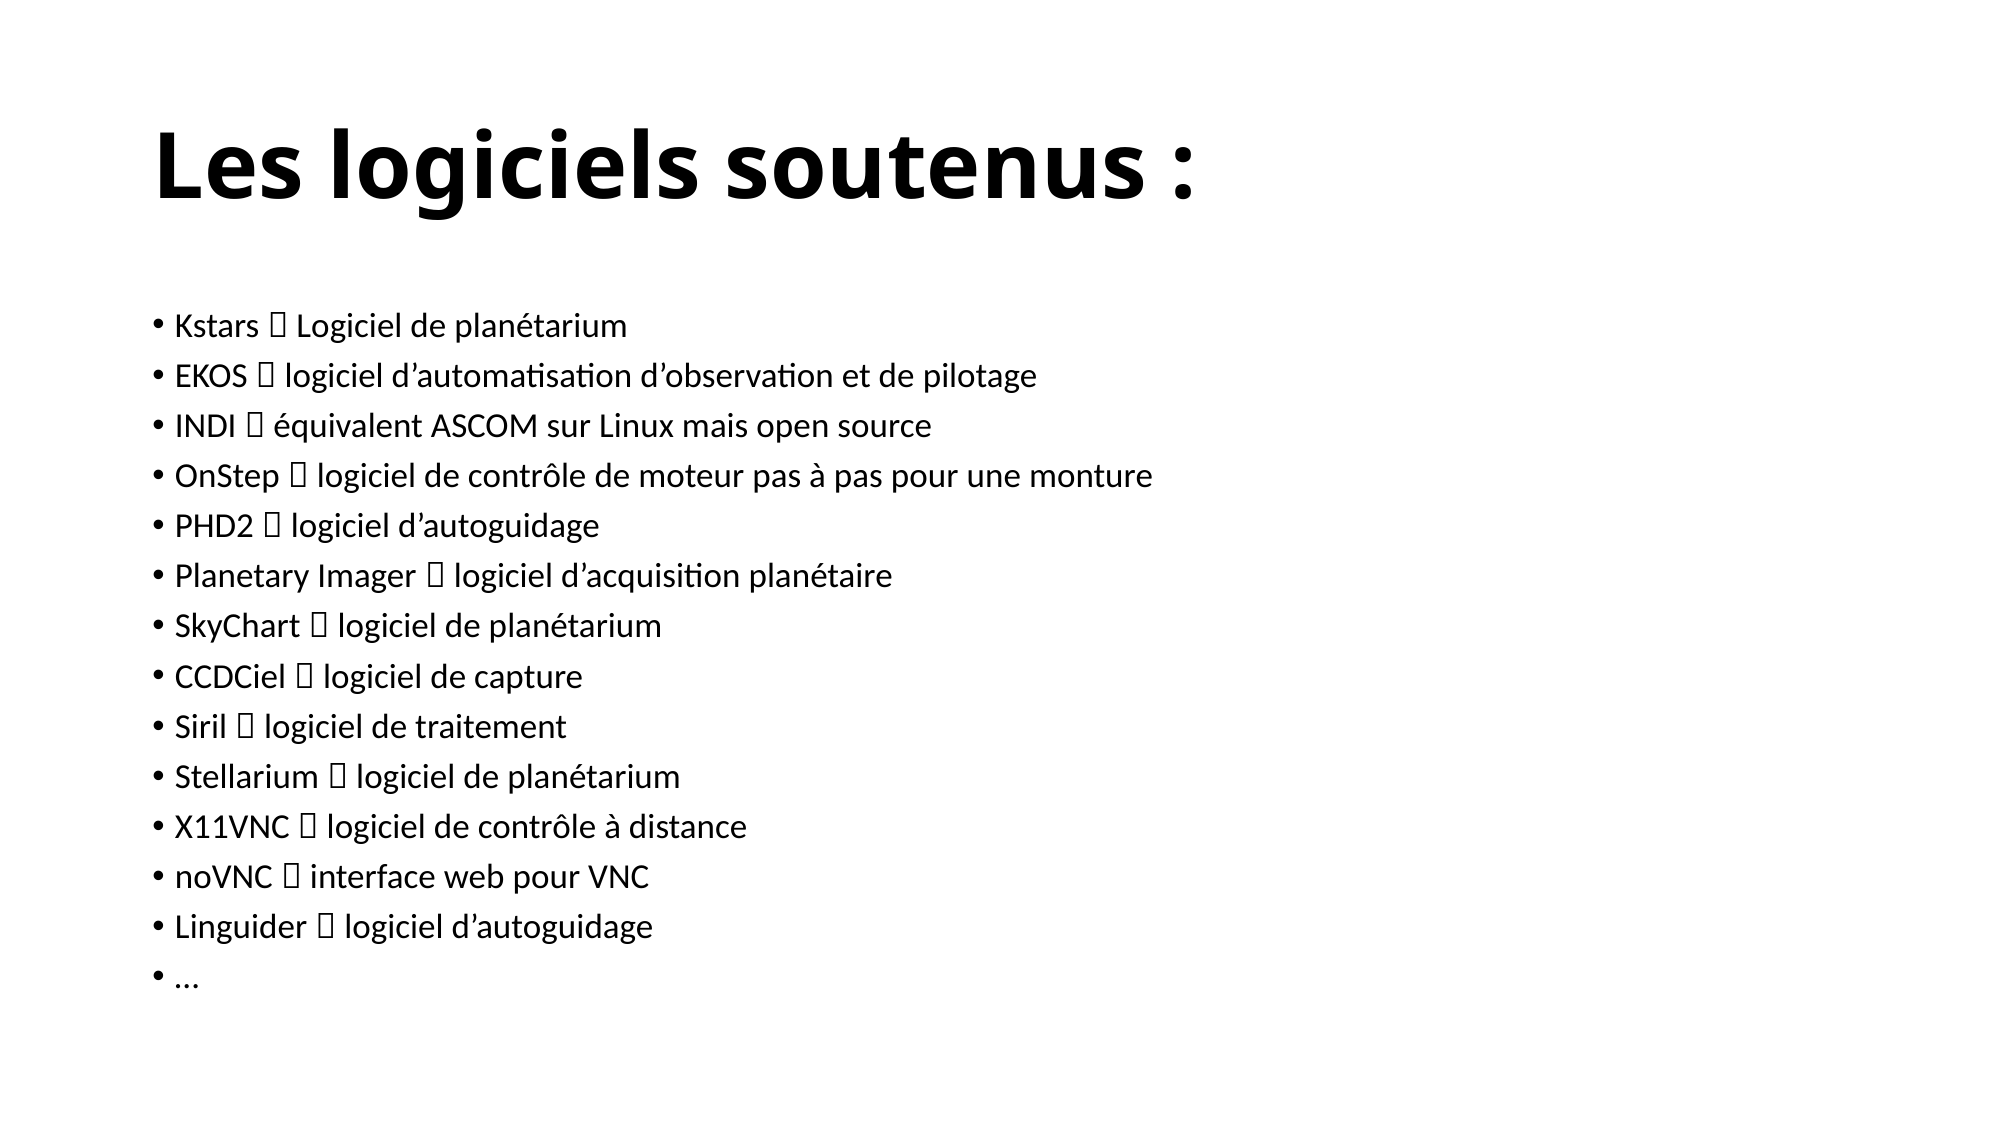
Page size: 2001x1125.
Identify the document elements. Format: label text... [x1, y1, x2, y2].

list Kstars  Logiciel de planétarium EKOS  logiciel d’automatisation d’observation et de pilotage INDI  équivalent ASCOM sur Linux mais open source OnStep  logiciel de contrôle de moteur pas à pas pour une monture PHD2  logiciel d’autoguidage Planetary Imager  logiciel d’acquisition planétaire SkyChart  logiciel de planétarium CCDCiel  logiciel de capture Siril  logiciel de traitement Stellarium  logiciel de planétarium X11VNC  logiciel de contrôle à distance noVNC  interface web pour VNC Linguider  logiciel d’autoguidage … [137, 299, 1863, 1014]
title Les logiciels soutenus : [137, 59, 1863, 278]
